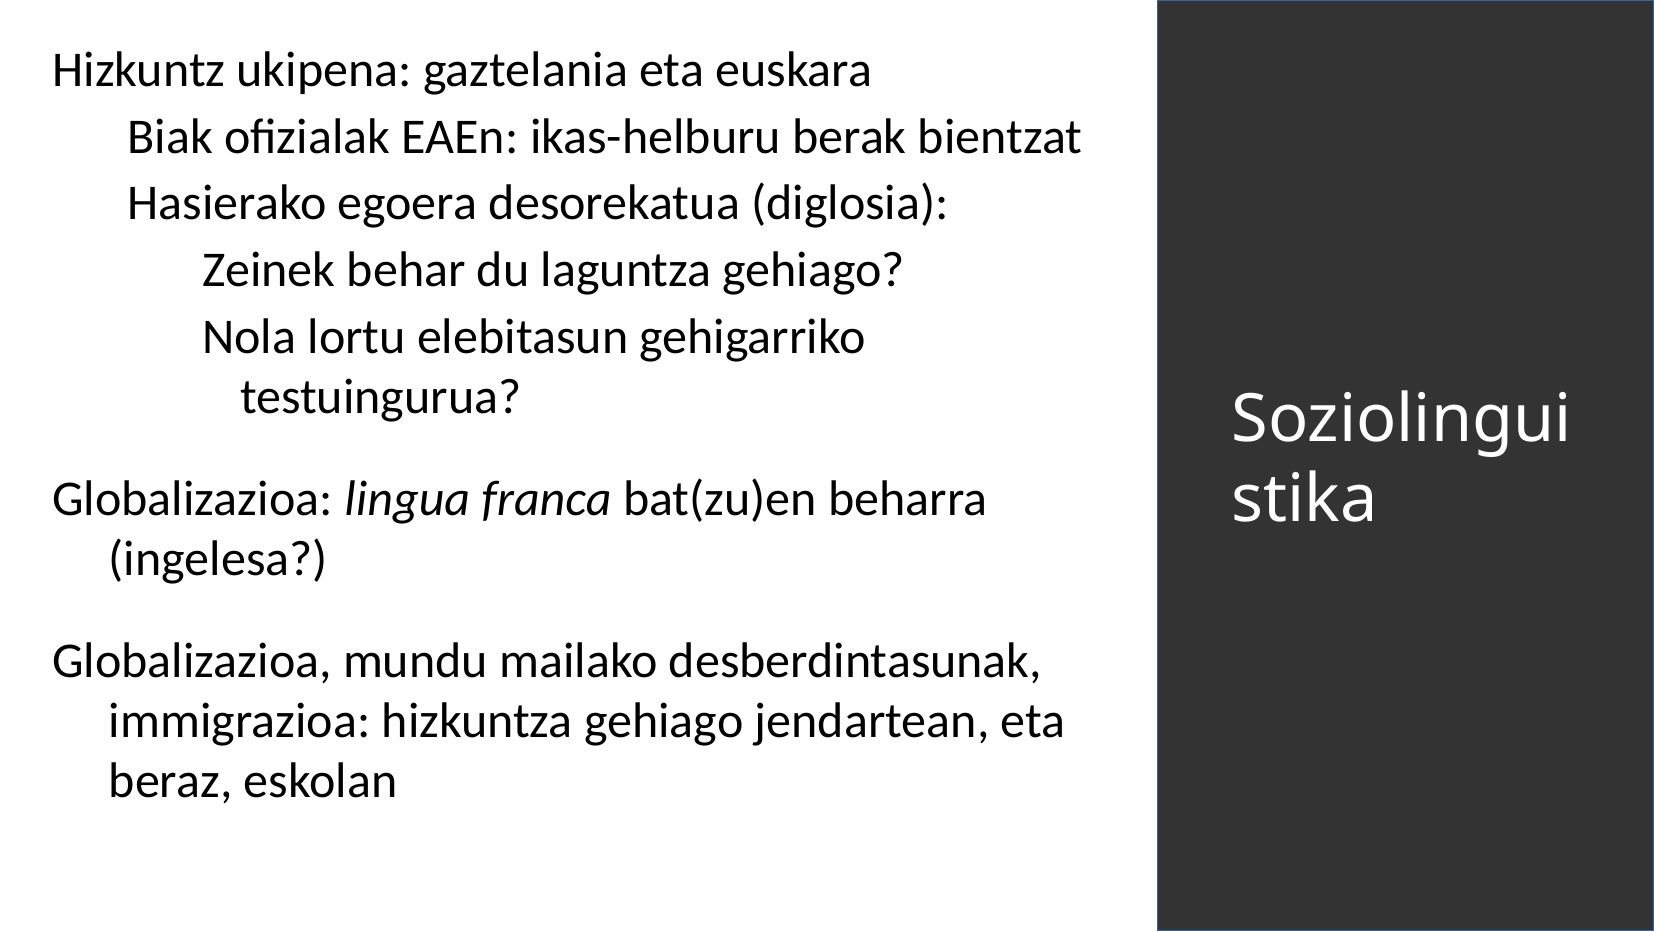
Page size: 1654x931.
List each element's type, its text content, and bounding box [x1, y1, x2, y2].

title Soziolinguistika [1216, 47, 1619, 862]
list Hizkuntz ukipena: gaztelania eta euskara Biak ofizialak EAEn: ikas-helburu berak bientzat Hasierako egoera desorekatua (diglosia): Zeinek behar du laguntza gehiago? Nola lortu elebitasun gehigarriko testuingurua? Globalizazioa: lingua franca bat(zu)en beharra (ingelesa?) Globalizazioa, mundu mailako desberdintasunak, immigrazioa: hizkuntza gehiago jendartean, eta beraz, eskolan [37, 28, 1111, 886]
